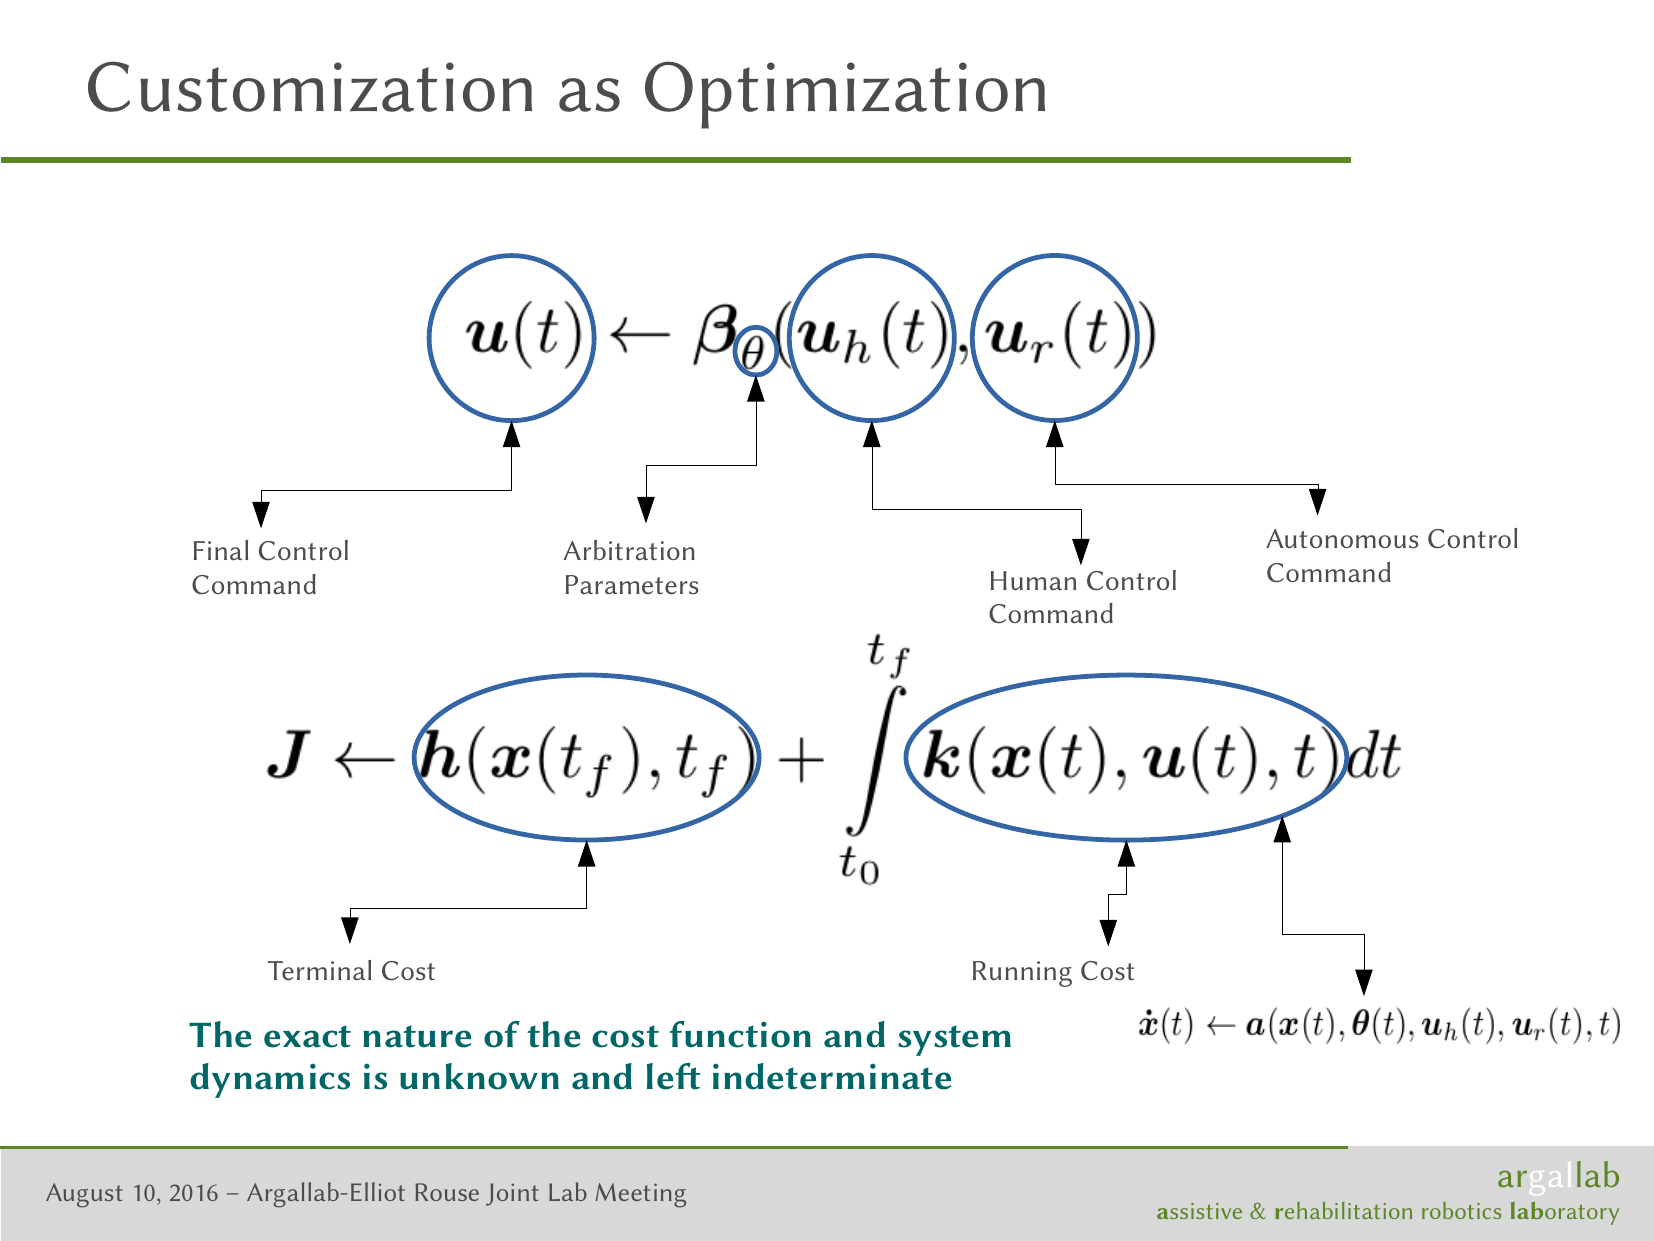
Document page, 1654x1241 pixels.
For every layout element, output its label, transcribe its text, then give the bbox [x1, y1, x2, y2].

text_box Final Control Command [176, 527, 482, 609]
text_box [905, 675, 1347, 841]
text_box [414, 675, 760, 841]
text_box [429, 255, 595, 421]
text_box Terminal Cost [252, 946, 559, 995]
text_box Running Cost [955, 946, 1261, 995]
picture [225, 628, 1473, 895]
text_box Autonomous Control Command [1251, 515, 1557, 598]
text_box [972, 255, 1138, 421]
text_box Customization as Optimization [69, 36, 1621, 138]
picture [1124, 991, 1633, 1067]
text_box Human Control Command [973, 556, 1279, 628]
picture [544, 261, 839, 410]
text_box [789, 255, 955, 421]
text_box [735, 327, 777, 375]
picture [1087, 261, 1209, 410]
picture [422, 261, 479, 410]
text_box Arbitration Parameters [548, 527, 854, 610]
picture [904, 261, 1022, 410]
picture [1109, 817, 1282, 895]
text_box The exact nature of the cost function and system dynamics is unknown and left indeterminate [174, 1006, 1051, 1108]
